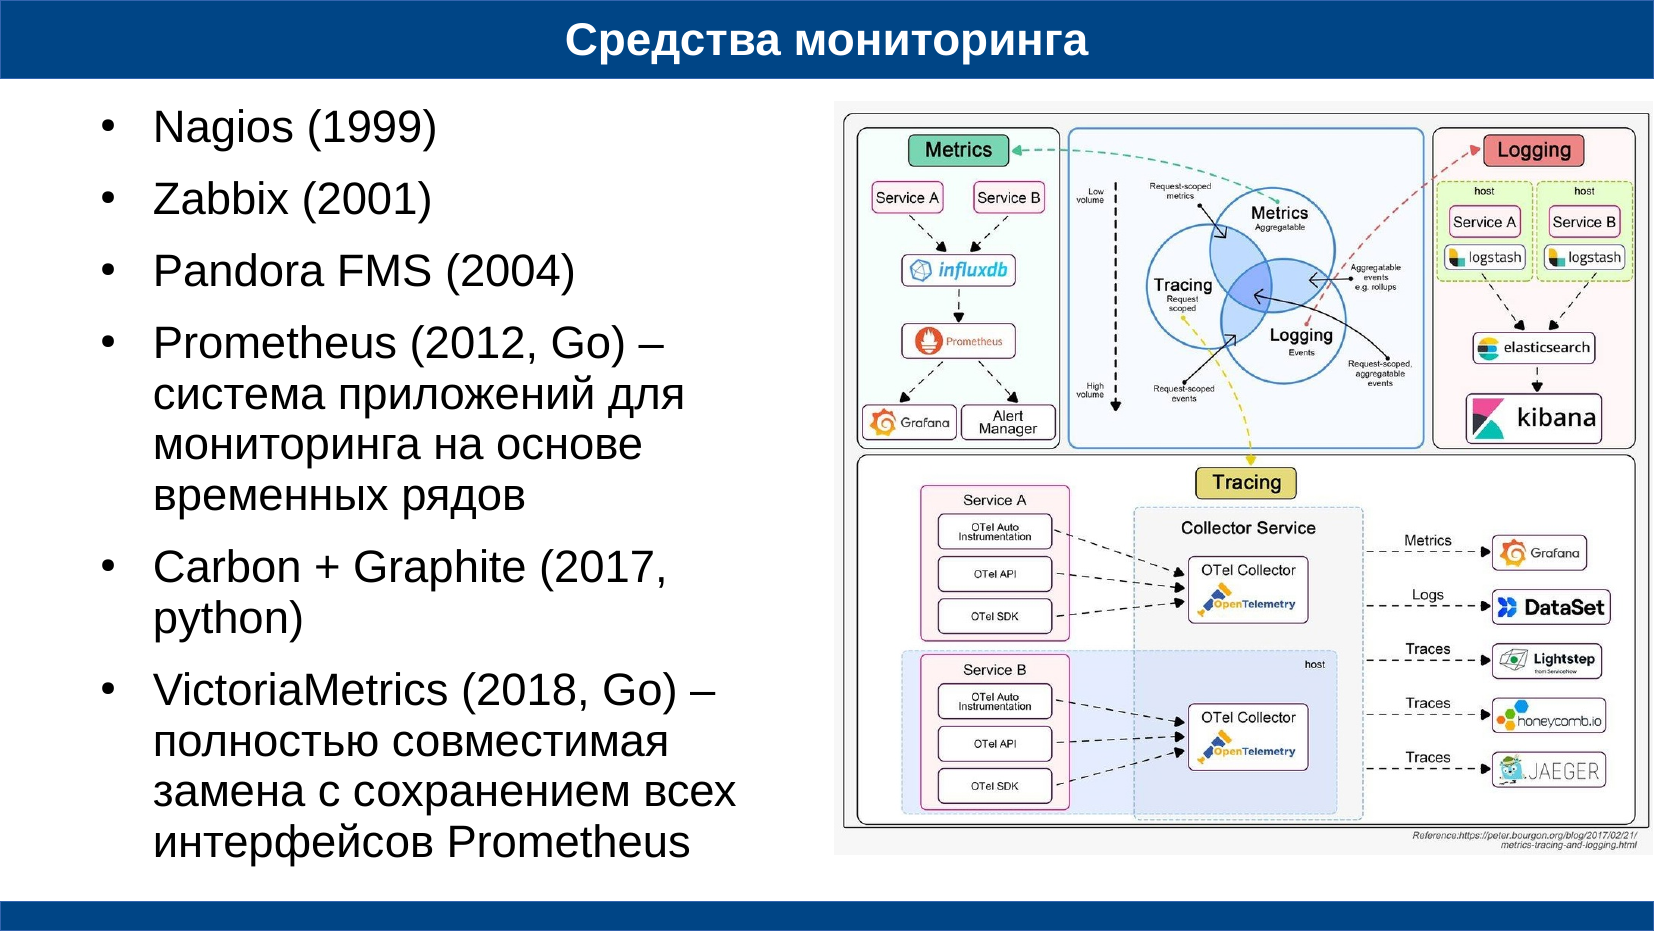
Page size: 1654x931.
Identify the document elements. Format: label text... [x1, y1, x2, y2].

picture [834, 101, 1653, 856]
list Nagios (1999) Zabbix (2001) Pandora FMS (2004) Prometheus (2012, Go) – система приложений для мониторинга на основе временных рядов Carbon + Graphite (2017, python) VictoriaMetrics (2018, Go) – полностью совместимая замена с сохранением всех интерфейсов Prometheus [82, 101, 809, 871]
title Средства мониторинга [0, 0, 1654, 79]
